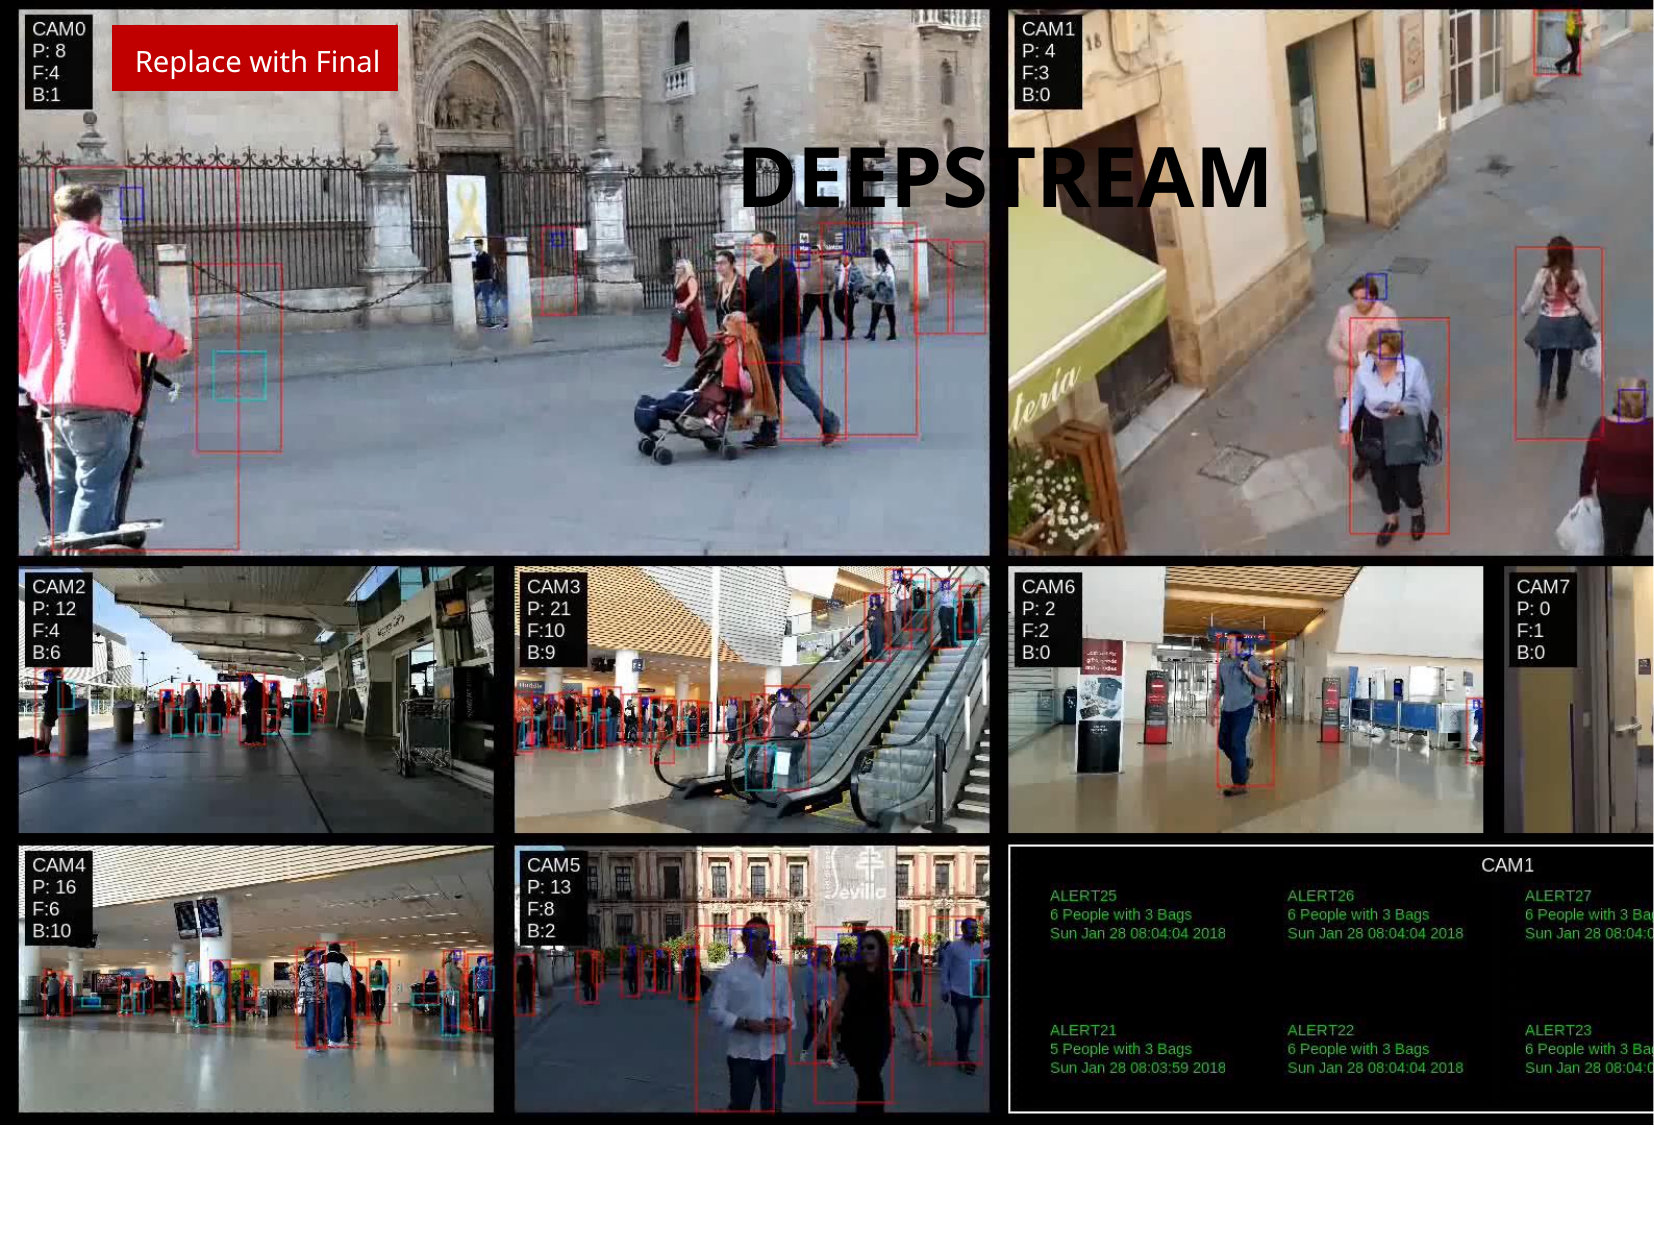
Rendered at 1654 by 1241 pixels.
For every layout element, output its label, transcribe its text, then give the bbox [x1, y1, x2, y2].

text_box Replace with Final [134, 41, 378, 76]
text_box [112, 25, 398, 91]
picture [0, 0, 1654, 1125]
text_box DEEPSTREAM [735, 118, 1240, 216]
